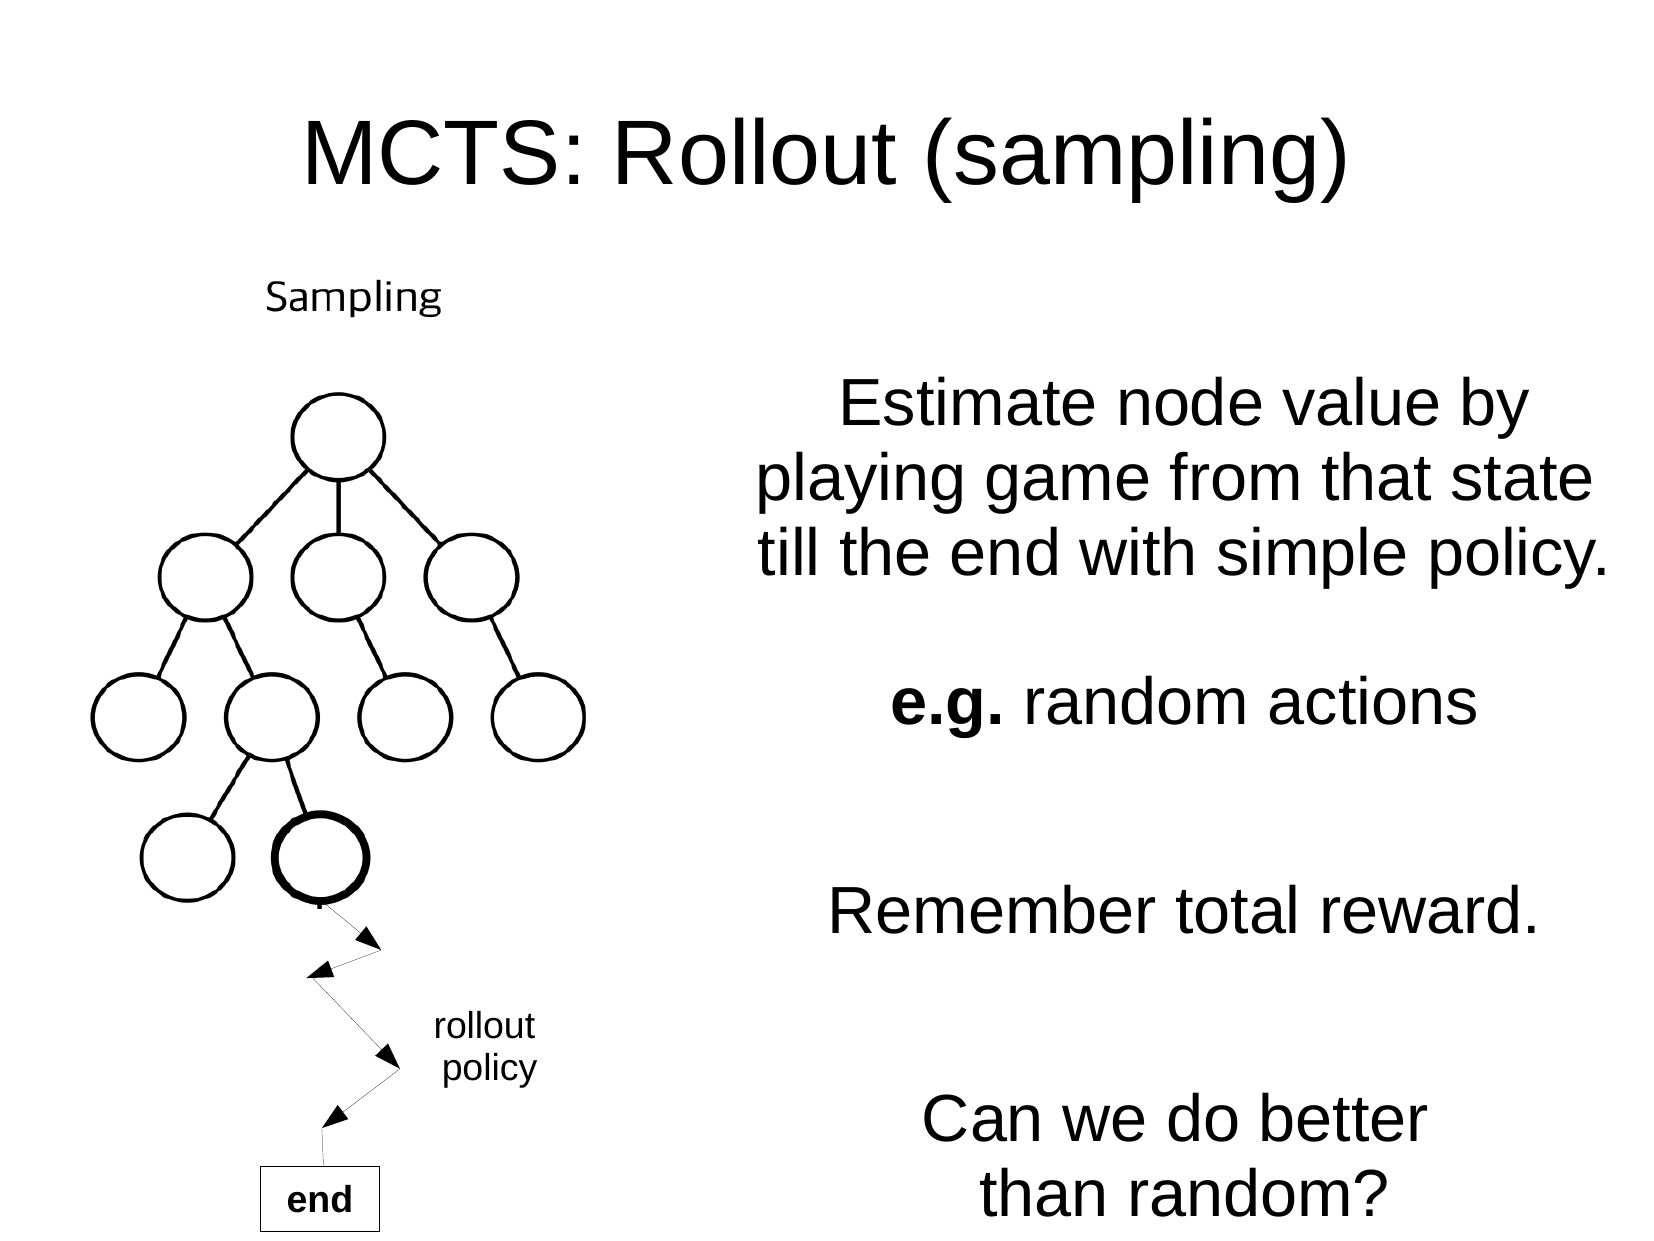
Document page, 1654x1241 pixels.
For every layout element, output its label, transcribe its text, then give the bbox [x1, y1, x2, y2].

picture [70, 241, 622, 1232]
text_box rollout policy [418, 996, 561, 1096]
text_box end [260, 1166, 380, 1232]
title MCTS: Rollout (sampling) [82, 49, 1571, 257]
list Estimate node value by playing game from that state till the end with simple policy. e.g. random actions Remember total reward. Can we do better than random? [673, 290, 1626, 1241]
text_box [150, 909, 519, 1238]
